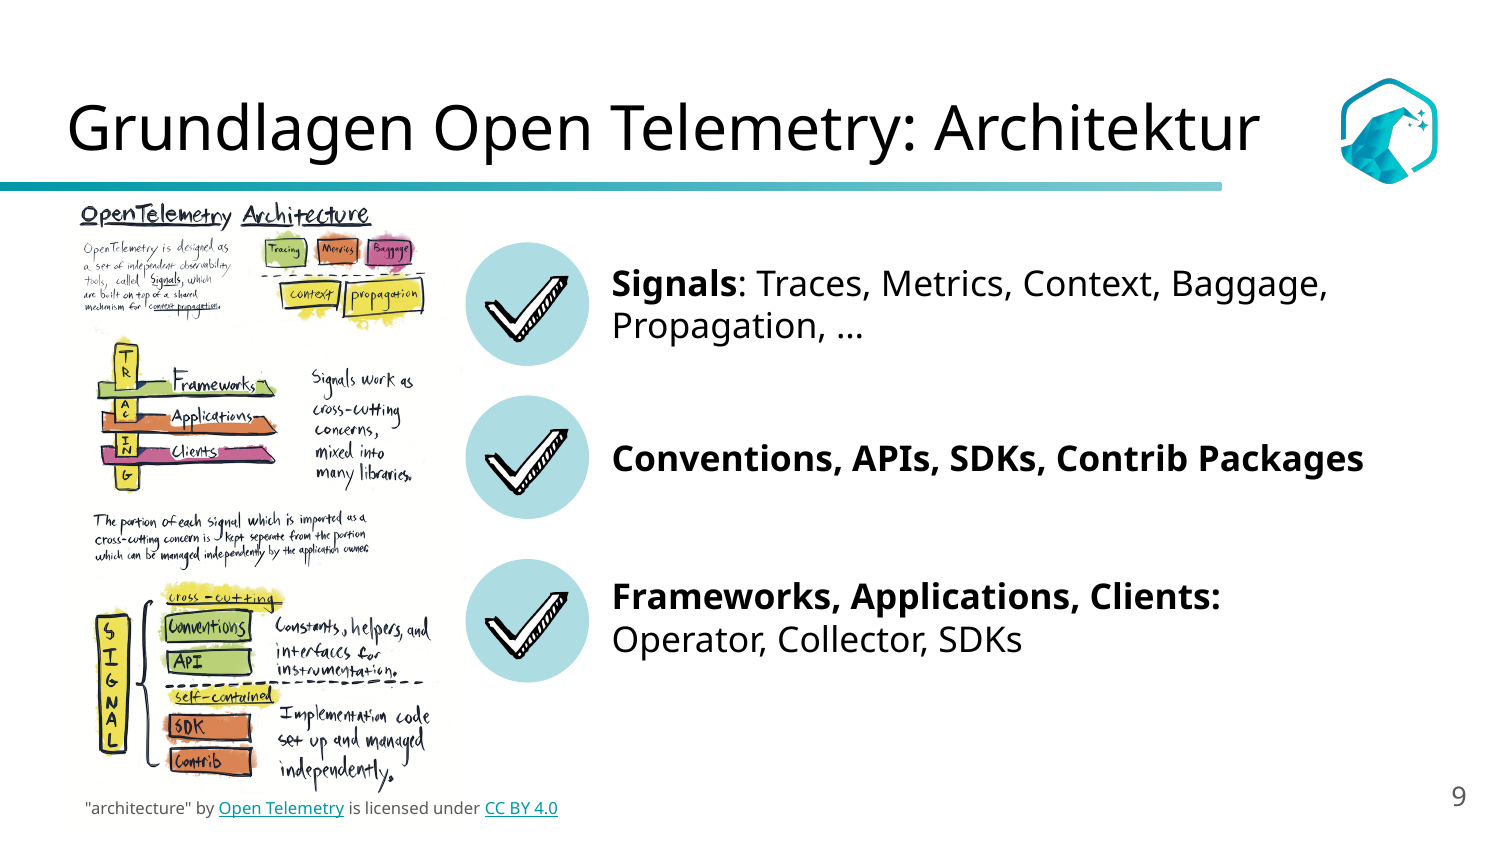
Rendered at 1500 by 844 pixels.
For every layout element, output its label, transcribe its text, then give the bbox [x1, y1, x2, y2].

picture [483, 275, 572, 344]
picture [483, 428, 572, 497]
picture [483, 591, 572, 661]
slide_number <number> [1391, 764, 1482, 829]
text_box Frameworks, Applications, Clients: Operator, Collector, SDKs [596, 559, 1500, 675]
text_box Signals: Traces, Metrics, Context, Baggage, Propagation, … [596, 246, 1500, 362]
text_box [465, 559, 590, 683]
picture [1330, 167, 1449, 188]
title Grundlagen Open Telemetry: Architektur [51, 72, 1449, 167]
text_box Conventions, APIs, SDKs, Contrib Packages [596, 420, 1500, 494]
picture [69, 201, 466, 783]
text_box [465, 395, 590, 519]
text_box [465, 242, 590, 366]
text_box "architecture" by Open Telemetry is licensed under CC BY 4.0 [69, 783, 954, 844]
